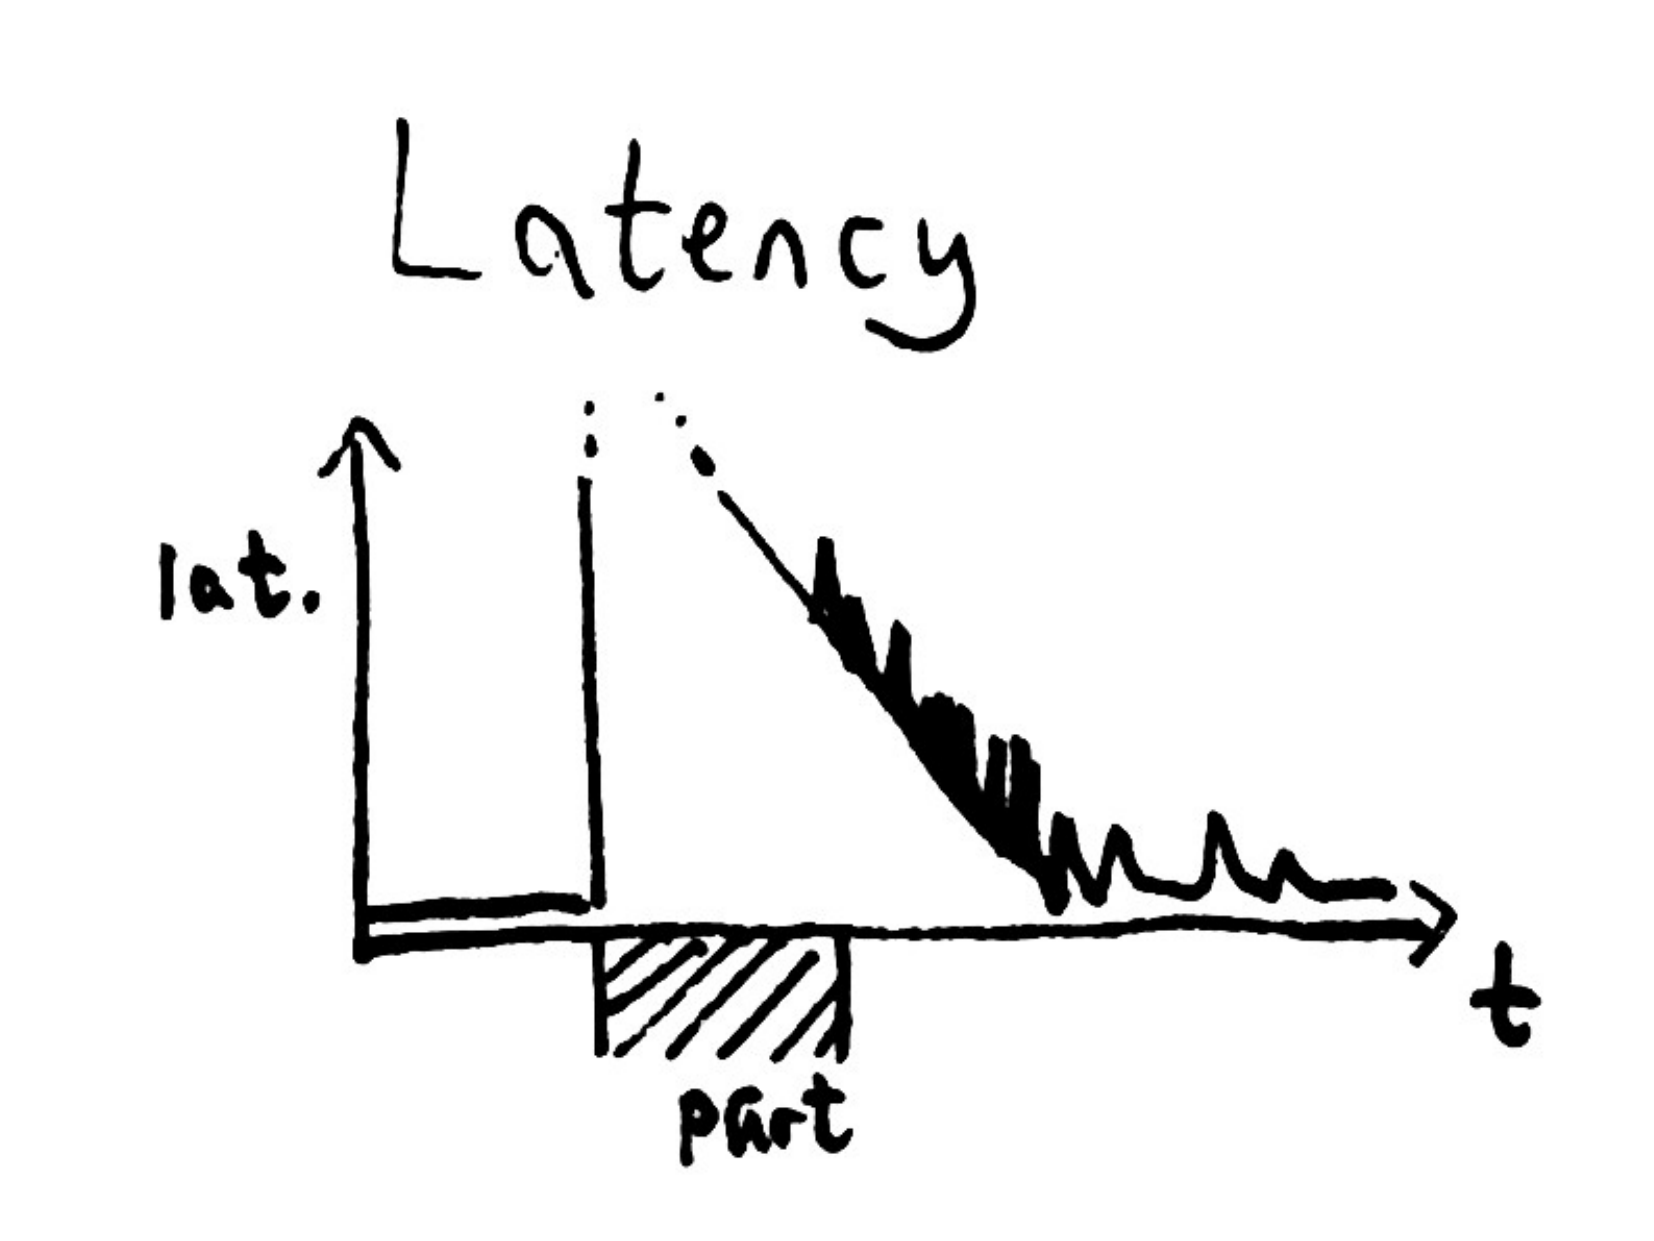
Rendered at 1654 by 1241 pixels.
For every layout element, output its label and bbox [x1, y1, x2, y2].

picture [26, 41, 1608, 1204]
